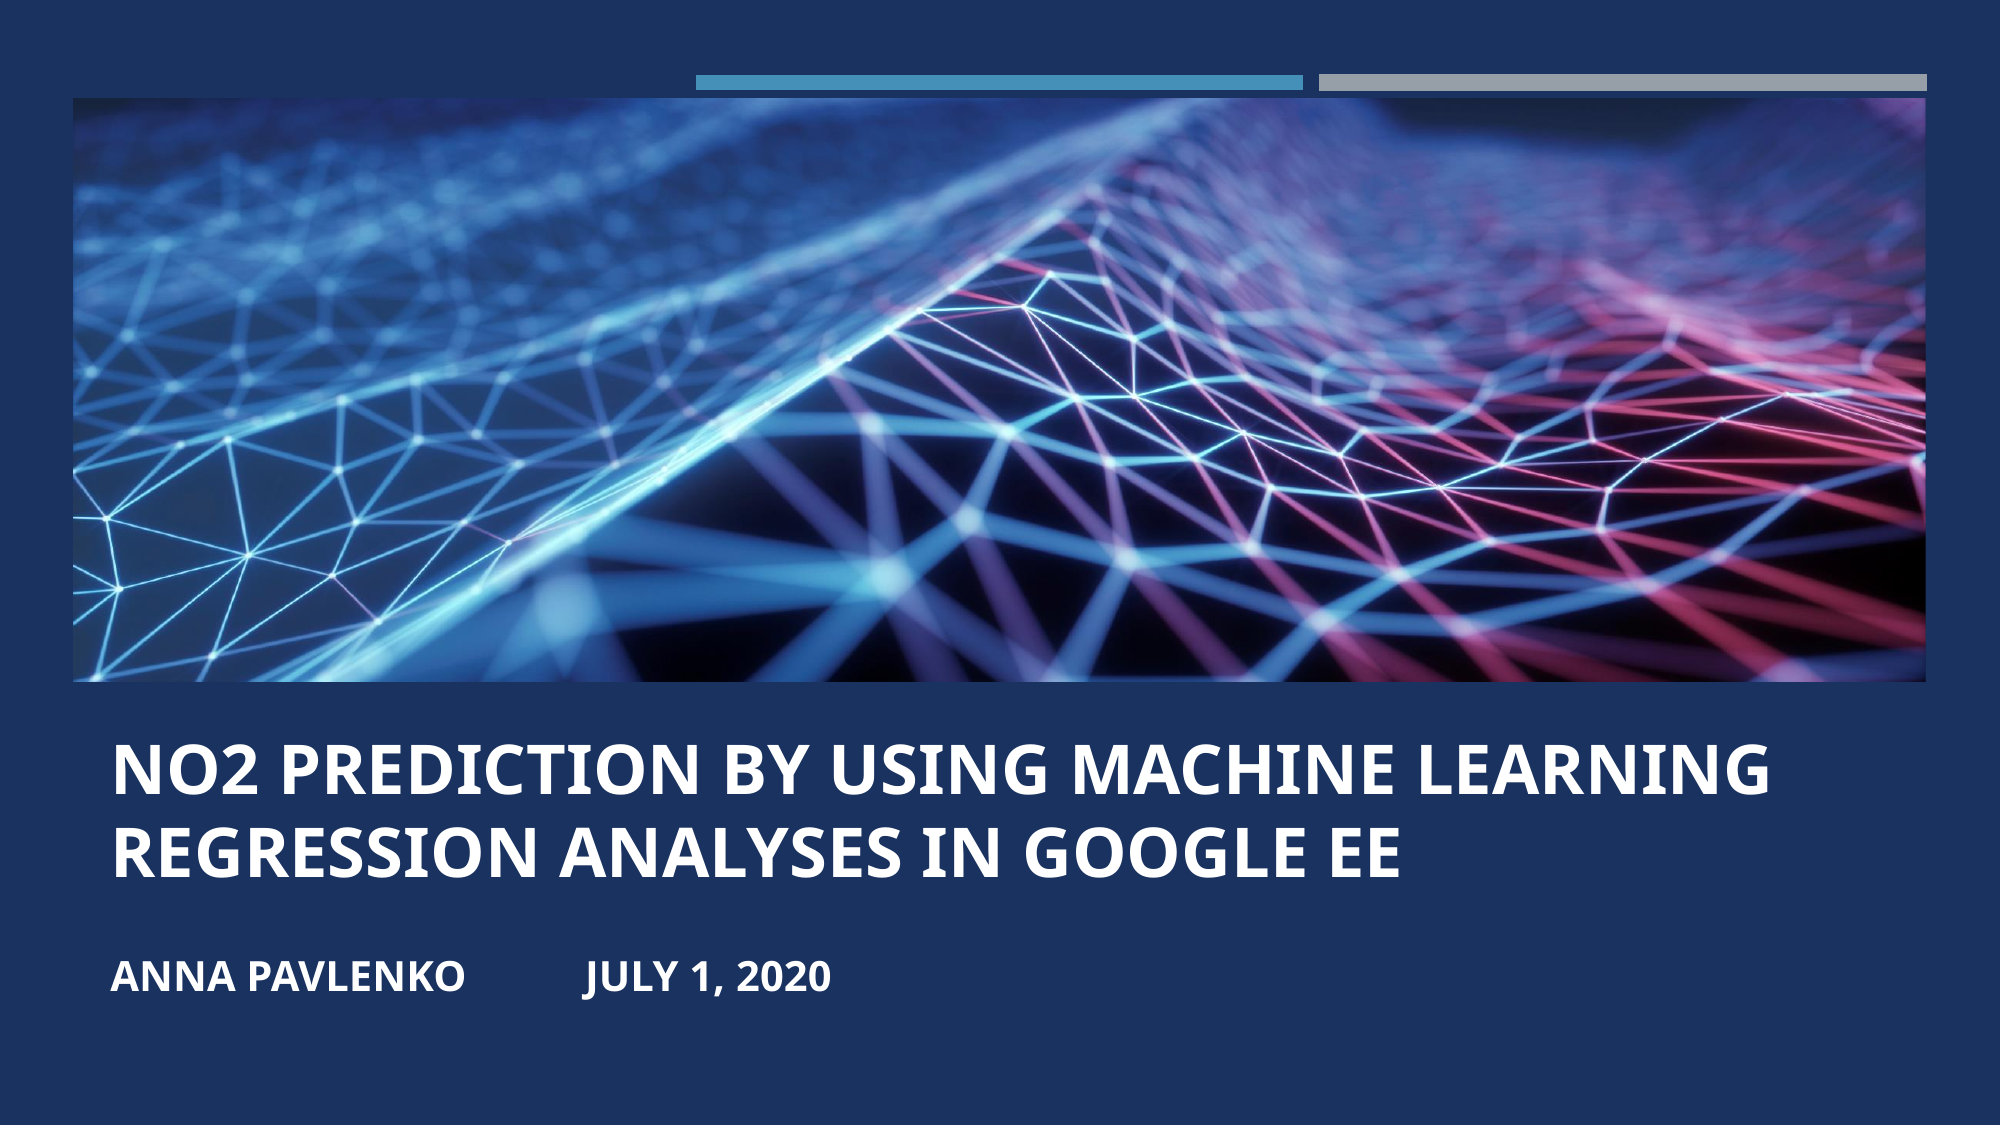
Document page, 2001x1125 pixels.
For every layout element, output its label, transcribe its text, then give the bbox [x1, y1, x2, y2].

picture [73, 98, 1926, 682]
text_box [0, 0, 2000, 1125]
subtitle Anna Pavlenko July 1, 2020 [95, 947, 1899, 1026]
title NO2 Prediction by using Machine Learning Regression Analyses in Google EE [95, 682, 1899, 899]
